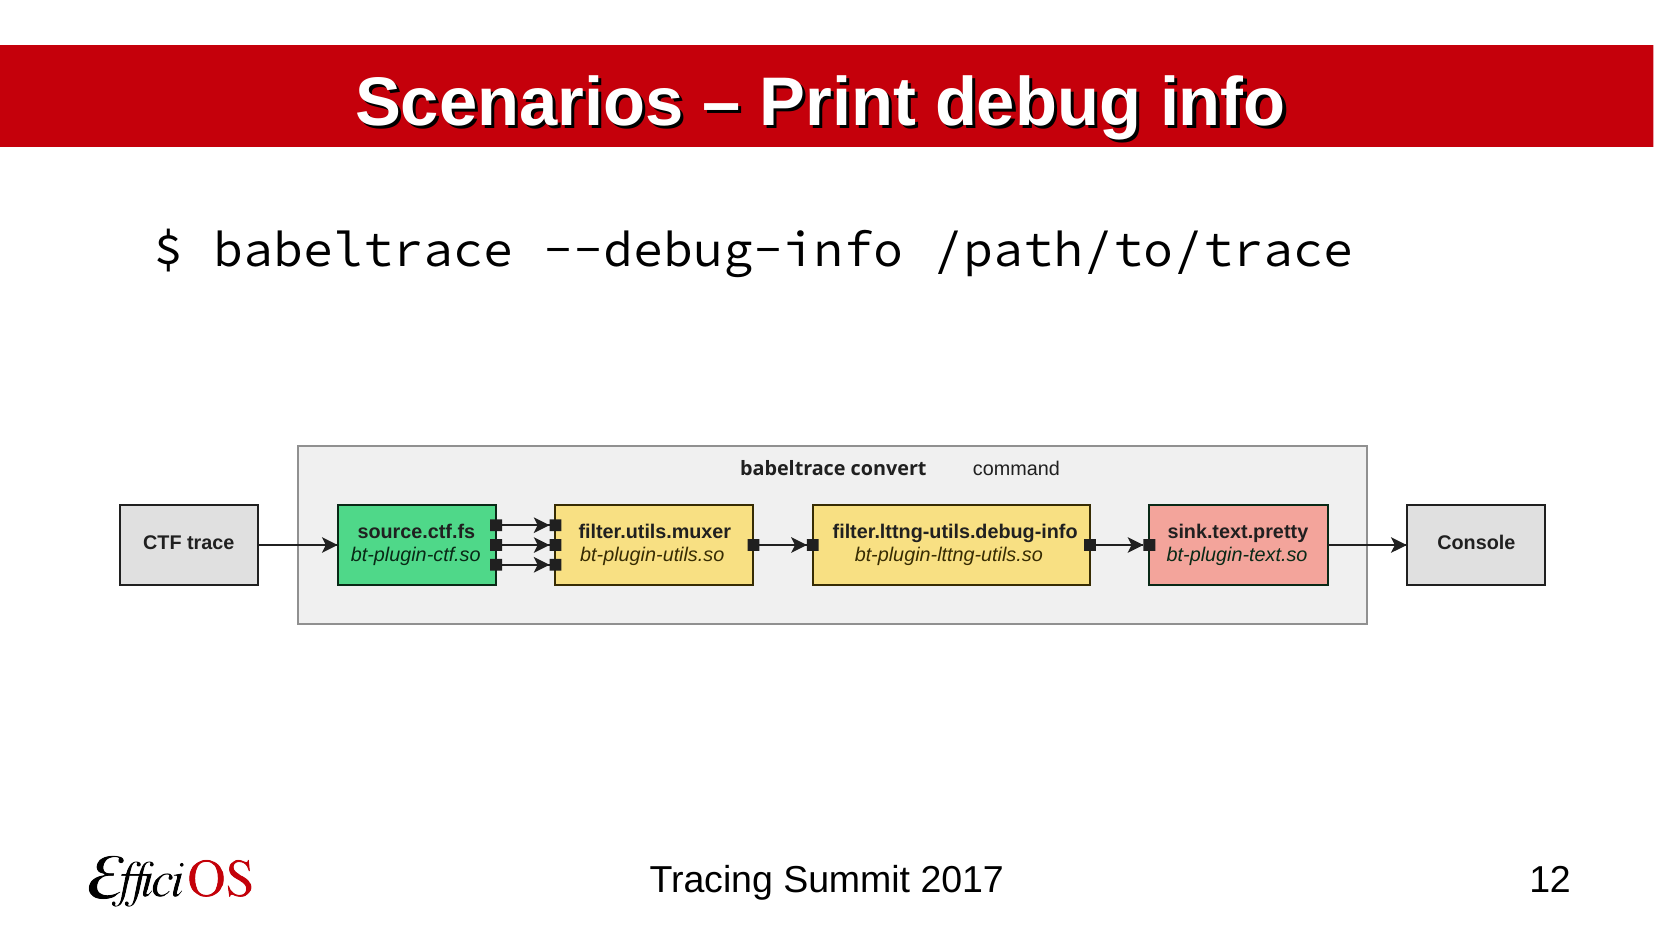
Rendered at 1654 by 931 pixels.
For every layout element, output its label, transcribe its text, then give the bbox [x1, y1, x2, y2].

text_box [82, 217, 1571, 758]
title Scenarios – Print debug info [76, 24, 1565, 180]
picture [118, 444, 1548, 626]
picture [82, 853, 260, 910]
